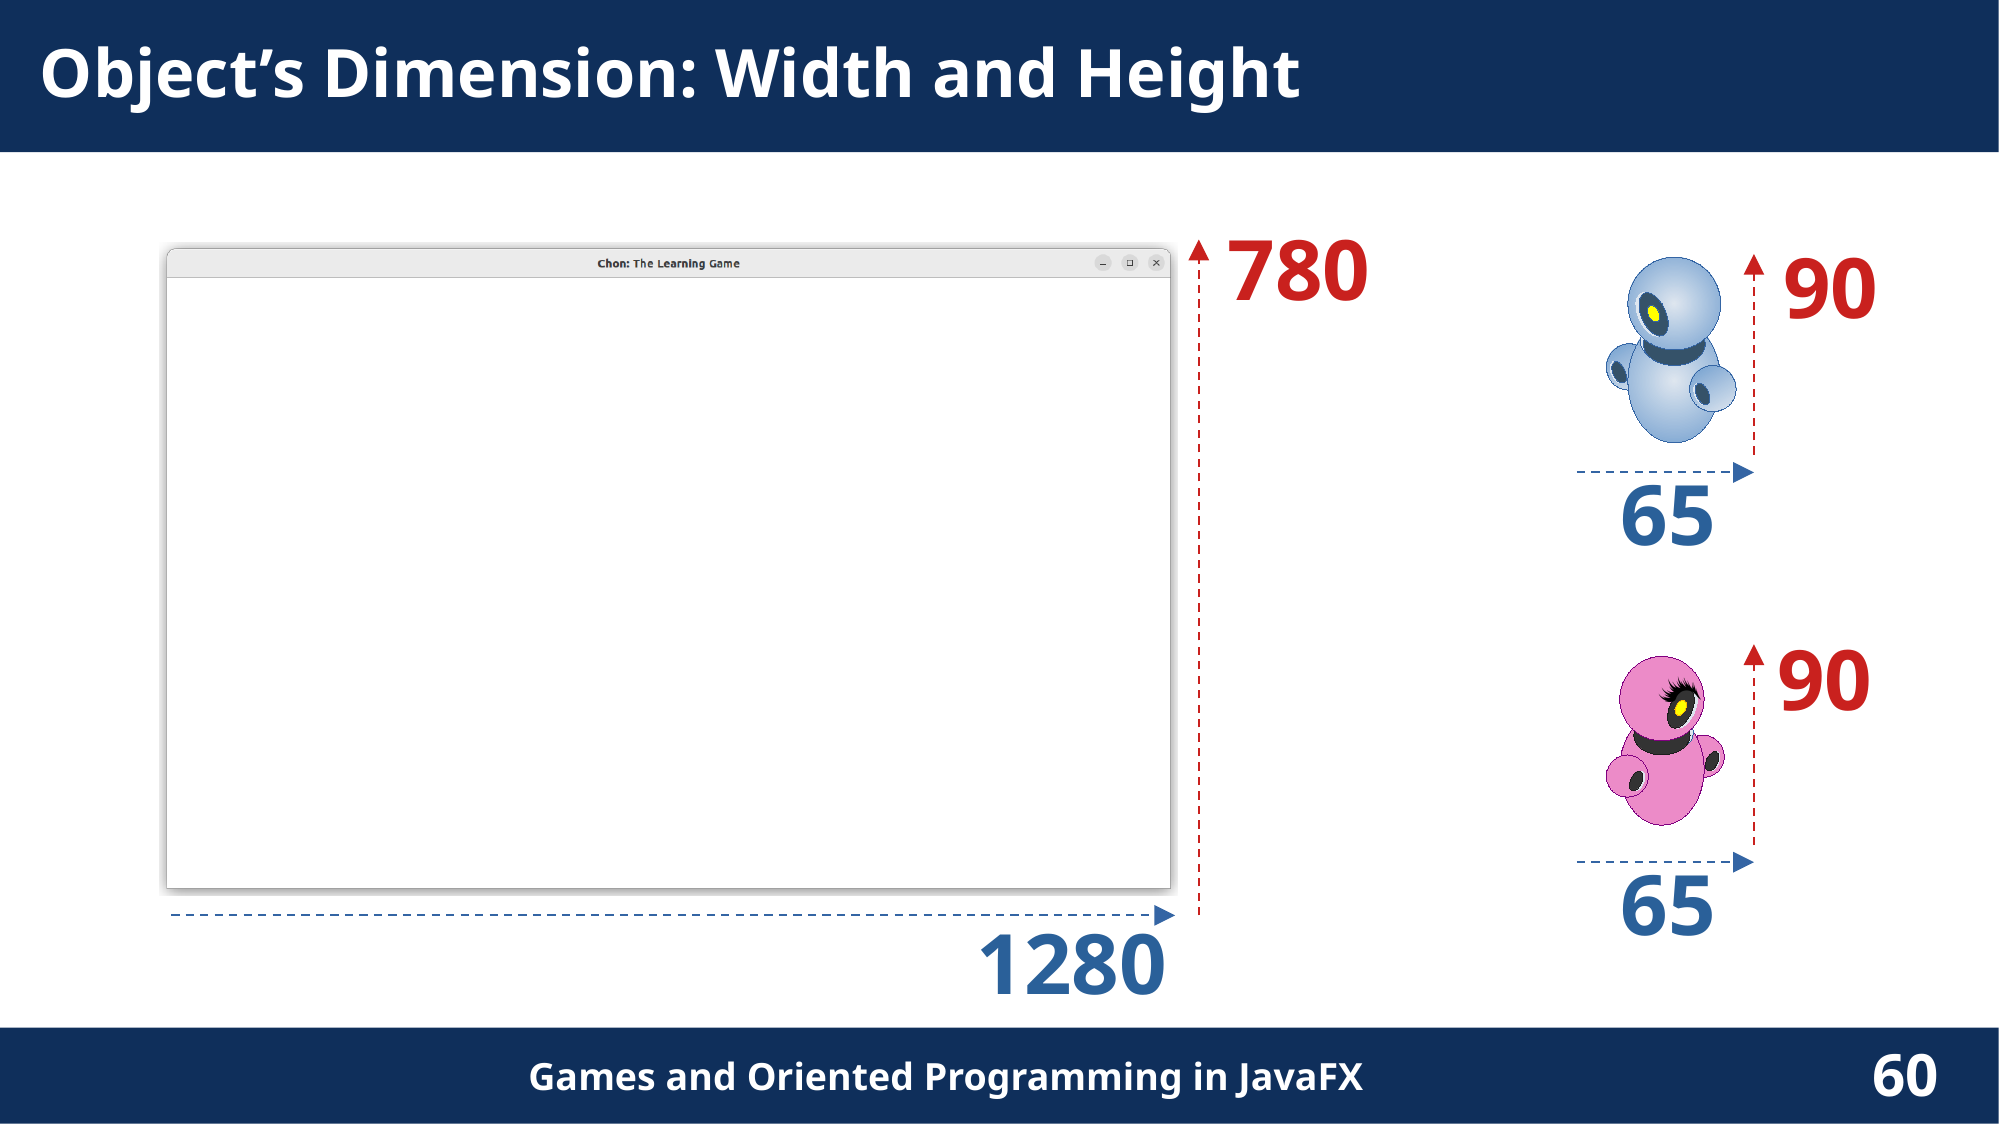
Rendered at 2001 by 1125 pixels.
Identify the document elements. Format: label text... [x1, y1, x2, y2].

text_box 1280 [938, 903, 1205, 1019]
text_box 780 [1204, 210, 1394, 325]
text_box 90 [1730, 620, 1920, 735]
text_box [1606, 656, 1725, 826]
text_box 65 [1535, 844, 1802, 960]
text_box Object’s Dimension: Width and Height [25, 23, 1999, 119]
text_box [1606, 257, 1737, 443]
text_box 65 [1535, 454, 1802, 570]
text_box 90 [1736, 227, 1926, 343]
picture [1658, 676, 1703, 702]
picture [159, 242, 1178, 897]
